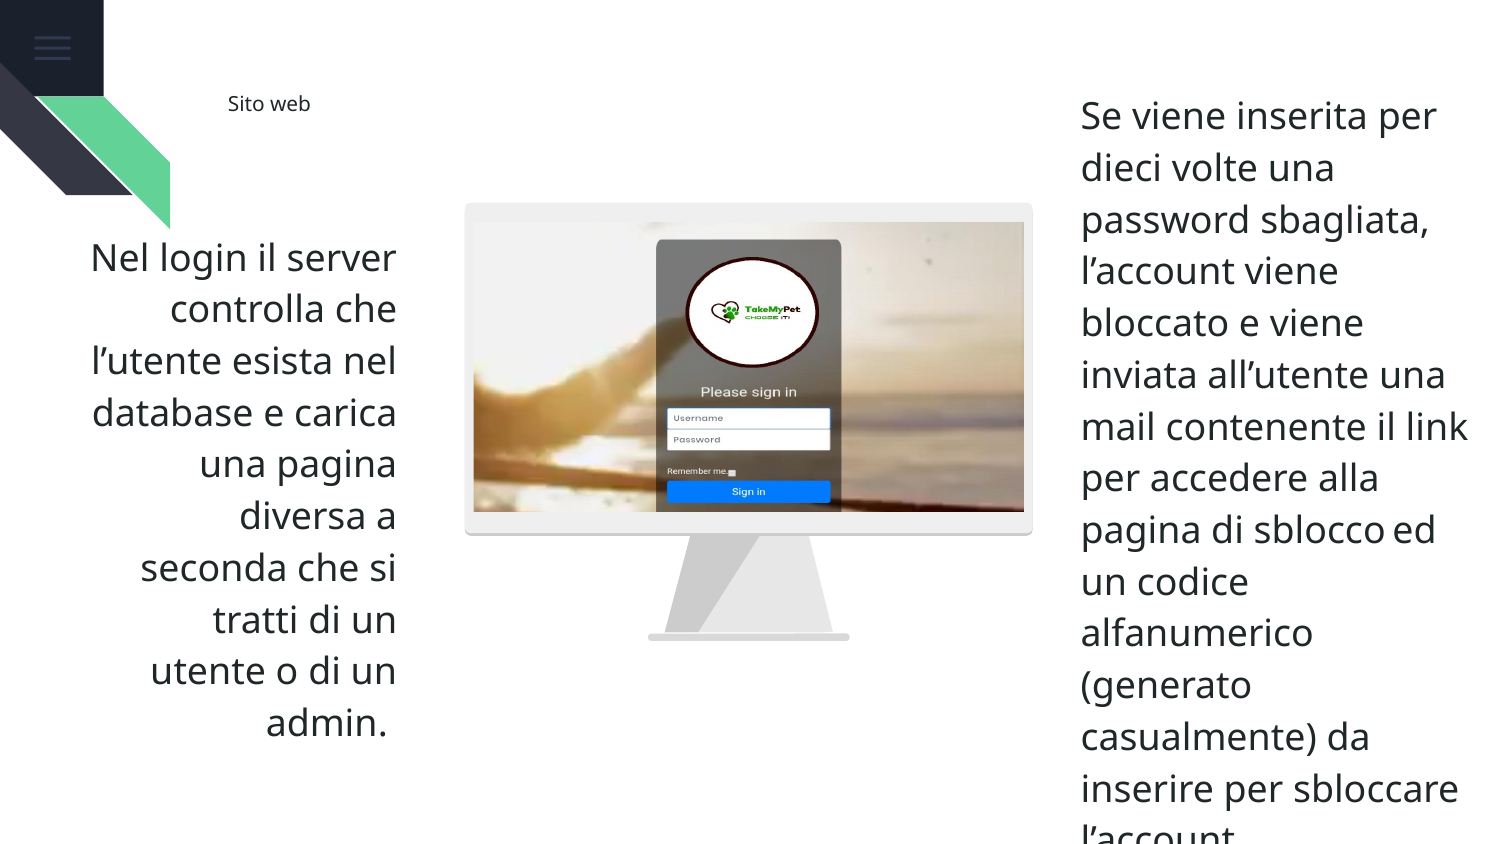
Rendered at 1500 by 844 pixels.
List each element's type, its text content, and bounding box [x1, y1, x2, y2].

title Sito web [212, 75, 706, 160]
text_box [464, 202, 1033, 641]
list Se viene inserita per dieci volte una password sbagliata, l’account viene bloccato e viene inviata all’utente una mail contenente il link per accedere alla pagina di sblocco ed un codice alfanumerico (generato casualmente) da inserire per sbloccare l’account. [1065, 70, 1500, 774]
title Nel login il server controlla che l’utente esista nel database e carica una pagina diversa a seconda che si tratti di un utente o di un admin. [0, 211, 413, 685]
picture [473, 222, 1024, 512]
